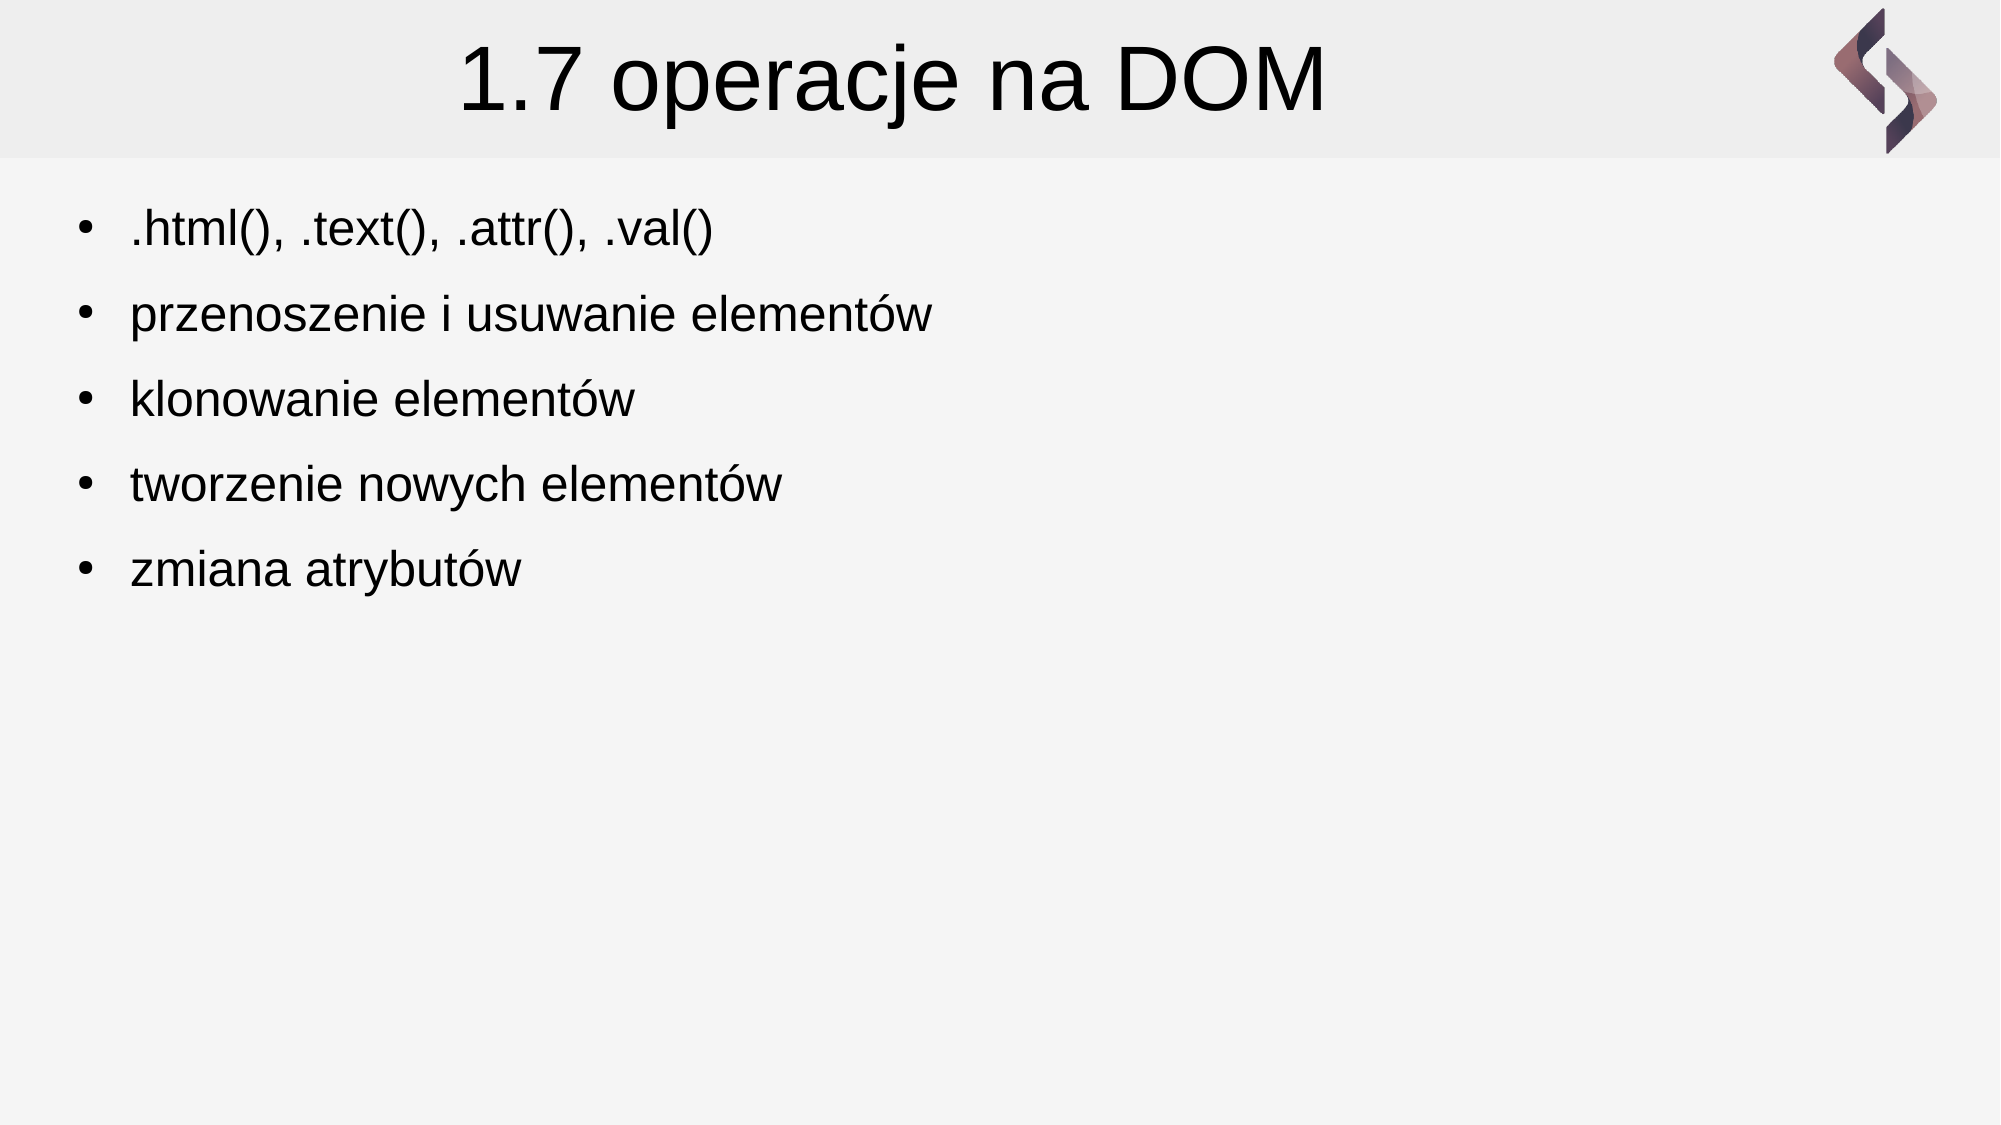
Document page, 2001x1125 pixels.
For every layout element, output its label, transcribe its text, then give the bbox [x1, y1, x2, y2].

text_box [366, 501, 1004, 572]
list .html(), .text(), .attr(), .val() przenoszenie i usuwanie elementów klonowanie elementów tworzenie nowych elementów zmiana atrybutów [59, 200, 1784, 1075]
title 1.7 operacje na DOM [0, 0, 1788, 158]
picture [1787, 0, 2001, 166]
